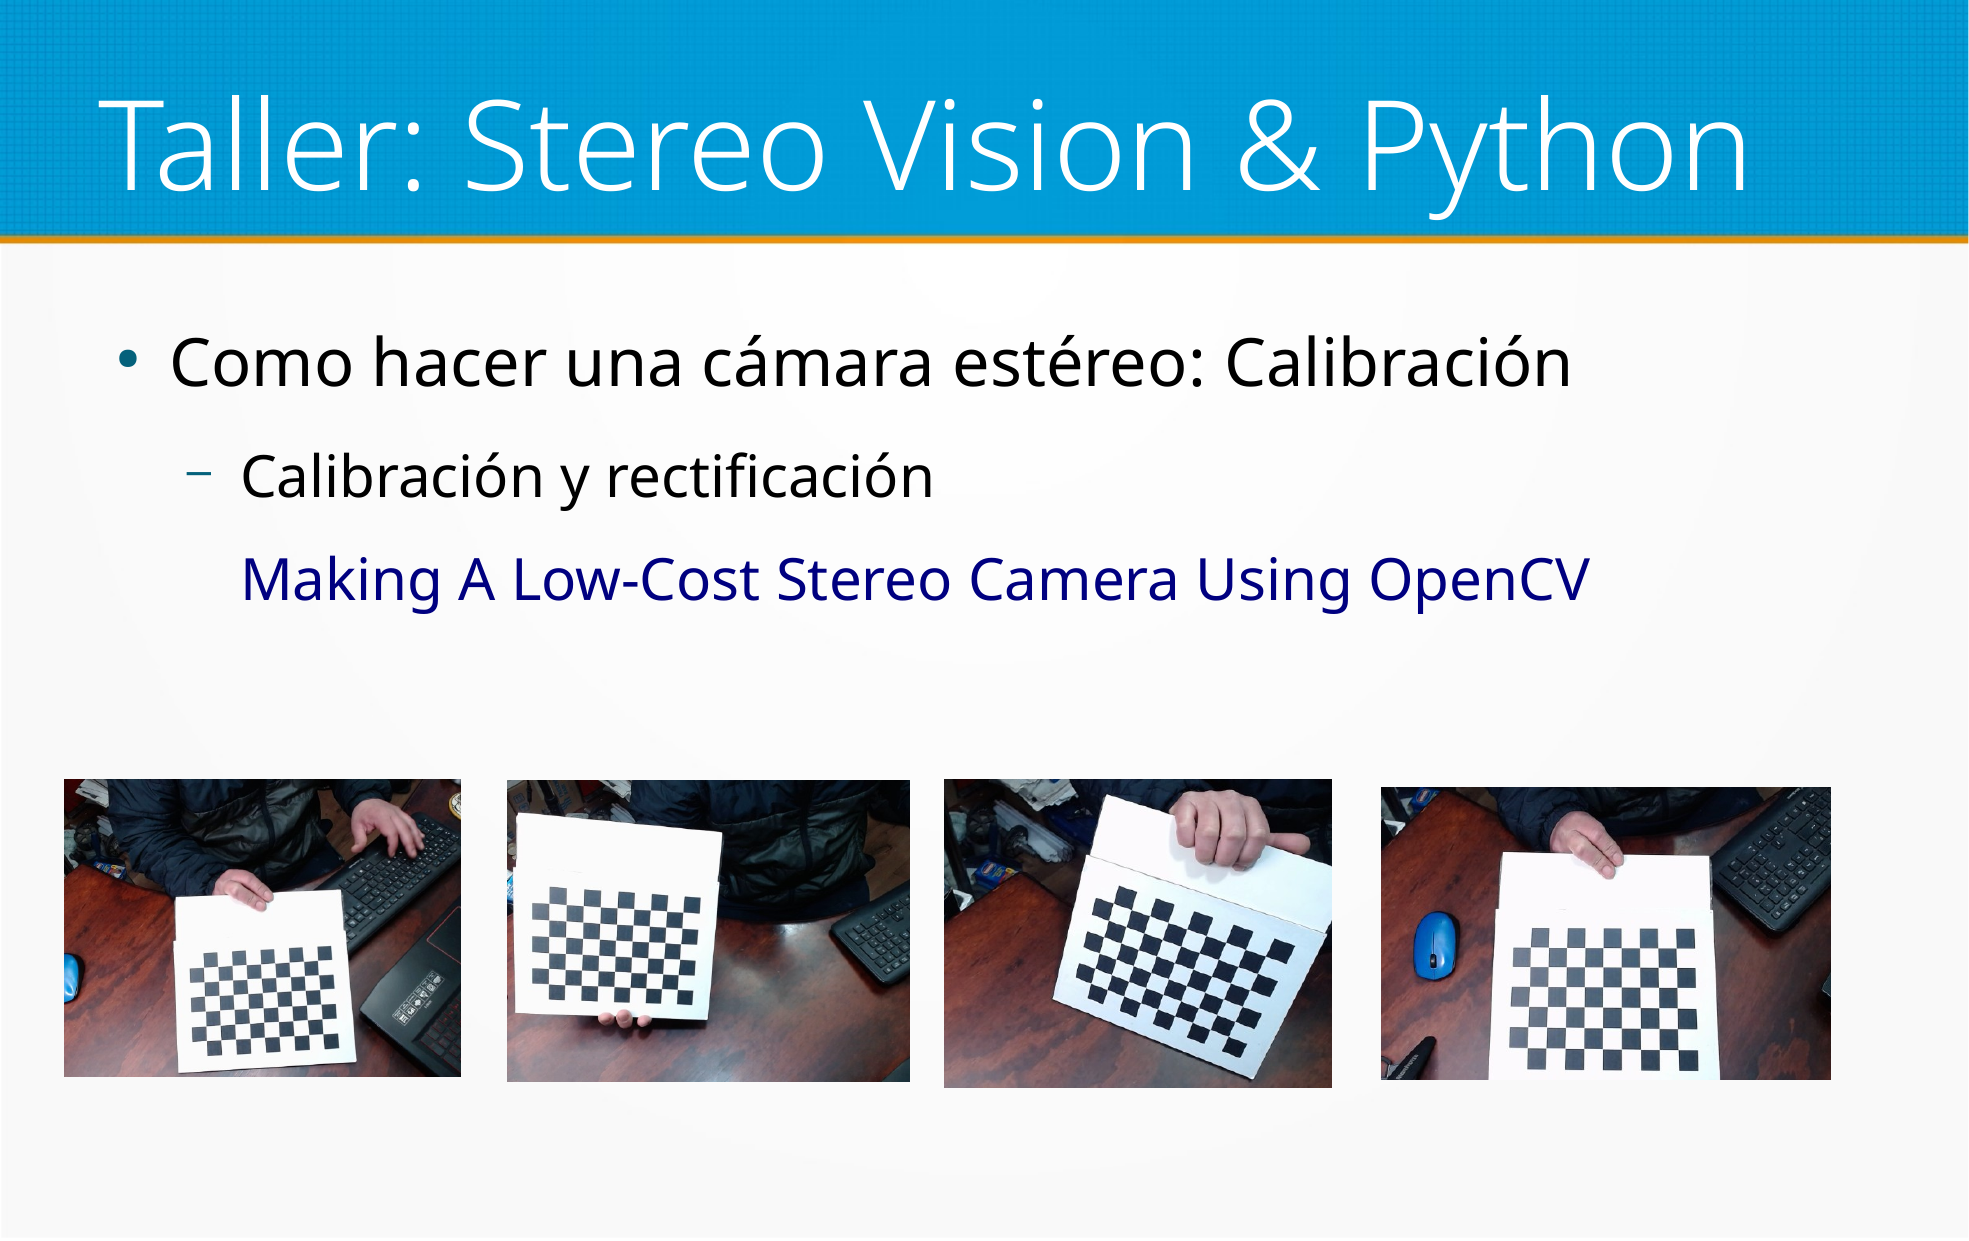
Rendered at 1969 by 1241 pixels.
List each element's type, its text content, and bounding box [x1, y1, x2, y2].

picture [0, 233, 1969, 1241]
title Taller: Stereo Vision & Python [98, 19, 1870, 227]
list Como hacer una cámara estéreo: Calibración Calibración y rectificación Making A Low-Cost Stereo Camera Using OpenCV [98, 315, 1861, 1081]
